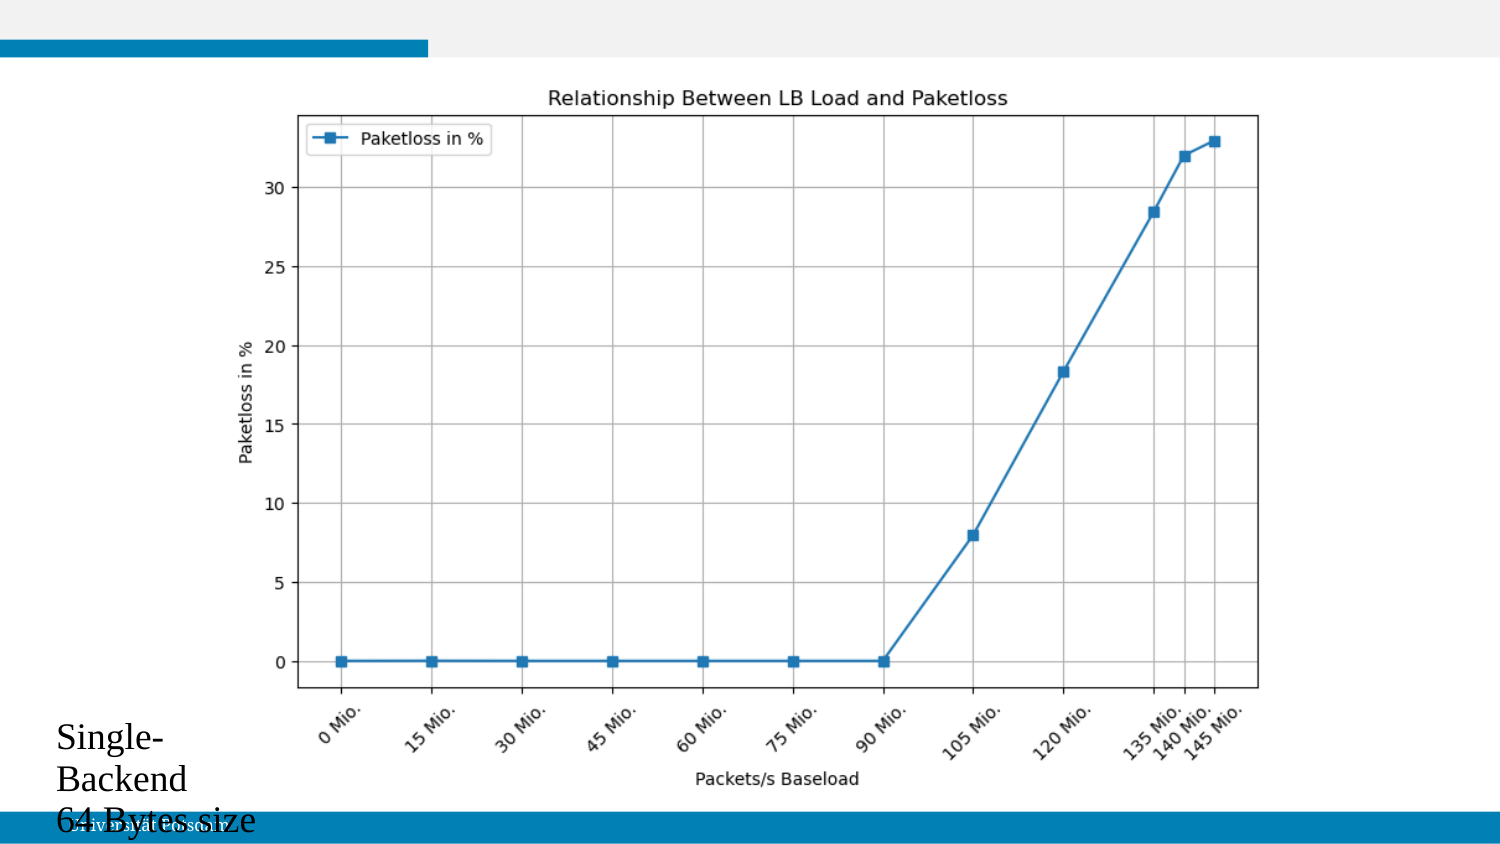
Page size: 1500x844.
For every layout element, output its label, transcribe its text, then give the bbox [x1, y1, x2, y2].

picture [227, 78, 1270, 800]
text_box Single-Backend 64 Bytes size [41, 708, 308, 799]
